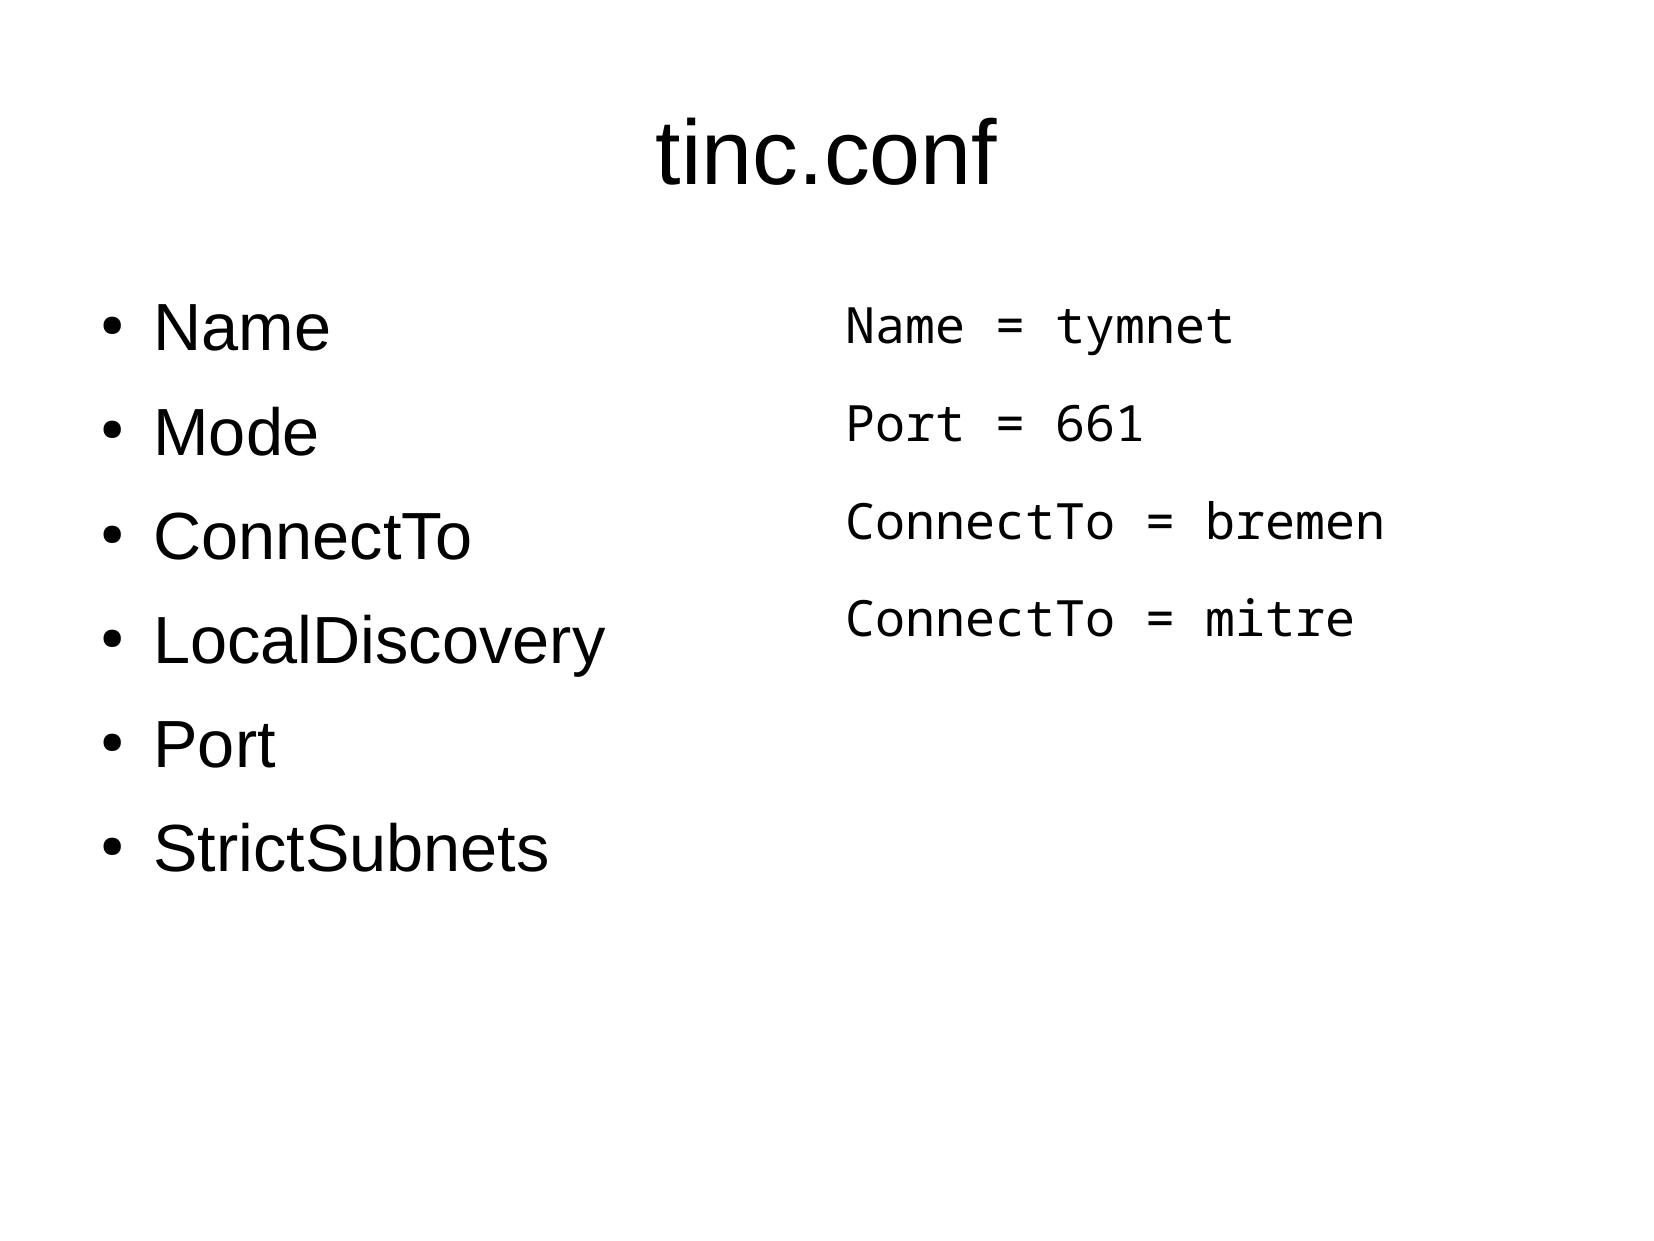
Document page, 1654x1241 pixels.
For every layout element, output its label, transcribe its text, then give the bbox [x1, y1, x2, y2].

list Name Mode ConnectTo LocalDiscovery Port StrictSubnets [82, 290, 809, 1010]
title tinc.conf [82, 49, 1571, 257]
list Name = tymnet Port = 661 ConnectTo = bremen ConnectTo = mitre [845, 290, 1572, 1010]
